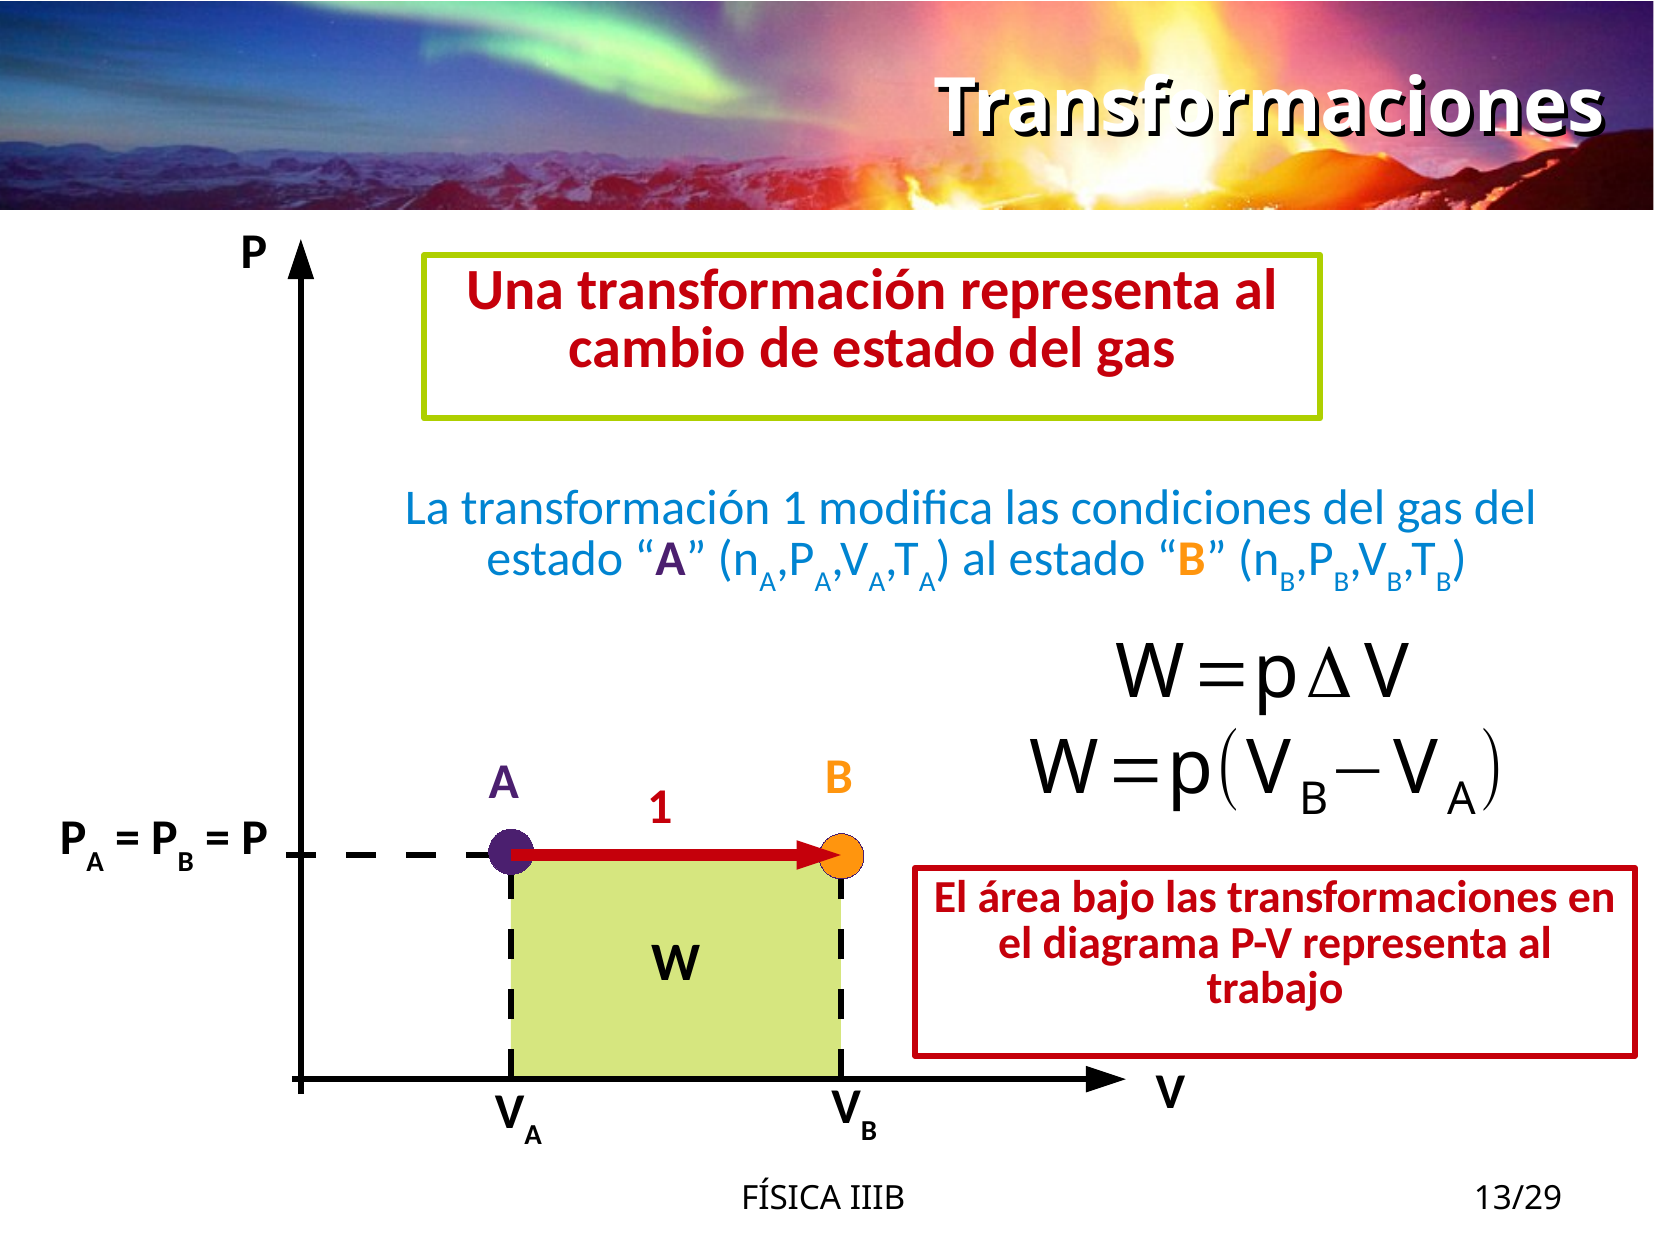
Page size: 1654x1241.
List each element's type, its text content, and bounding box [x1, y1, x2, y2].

text_box [820, 833, 864, 879]
text_box PA = PB = P [45, 810, 283, 897]
text_box 1 [632, 779, 688, 856]
text_box Una transformación representa al cambio de estado del gas [424, 255, 1321, 419]
picture [0, 1, 1654, 210]
chart [1020, 624, 1512, 827]
text_box P [225, 224, 282, 301]
text_box W [510, 861, 841, 1076]
text_box B [810, 749, 868, 826]
text_box El área bajo las transformaciones en el diagrama P-V representa al trabajo [915, 867, 1636, 1056]
text_box V [1140, 1064, 1201, 1141]
text_box VA [480, 1083, 557, 1171]
text_box La transformación 1 modifica las condiciones del gas del estado “A” (nA,PA,VA,TA) al estado “B” (nB,PB,VB,TB) [390, 480, 1569, 628]
text_box [488, 829, 534, 875]
title Transformaciones [45, 15, 1606, 191]
text_box VB [816, 1079, 892, 1166]
text_box A [473, 753, 534, 830]
